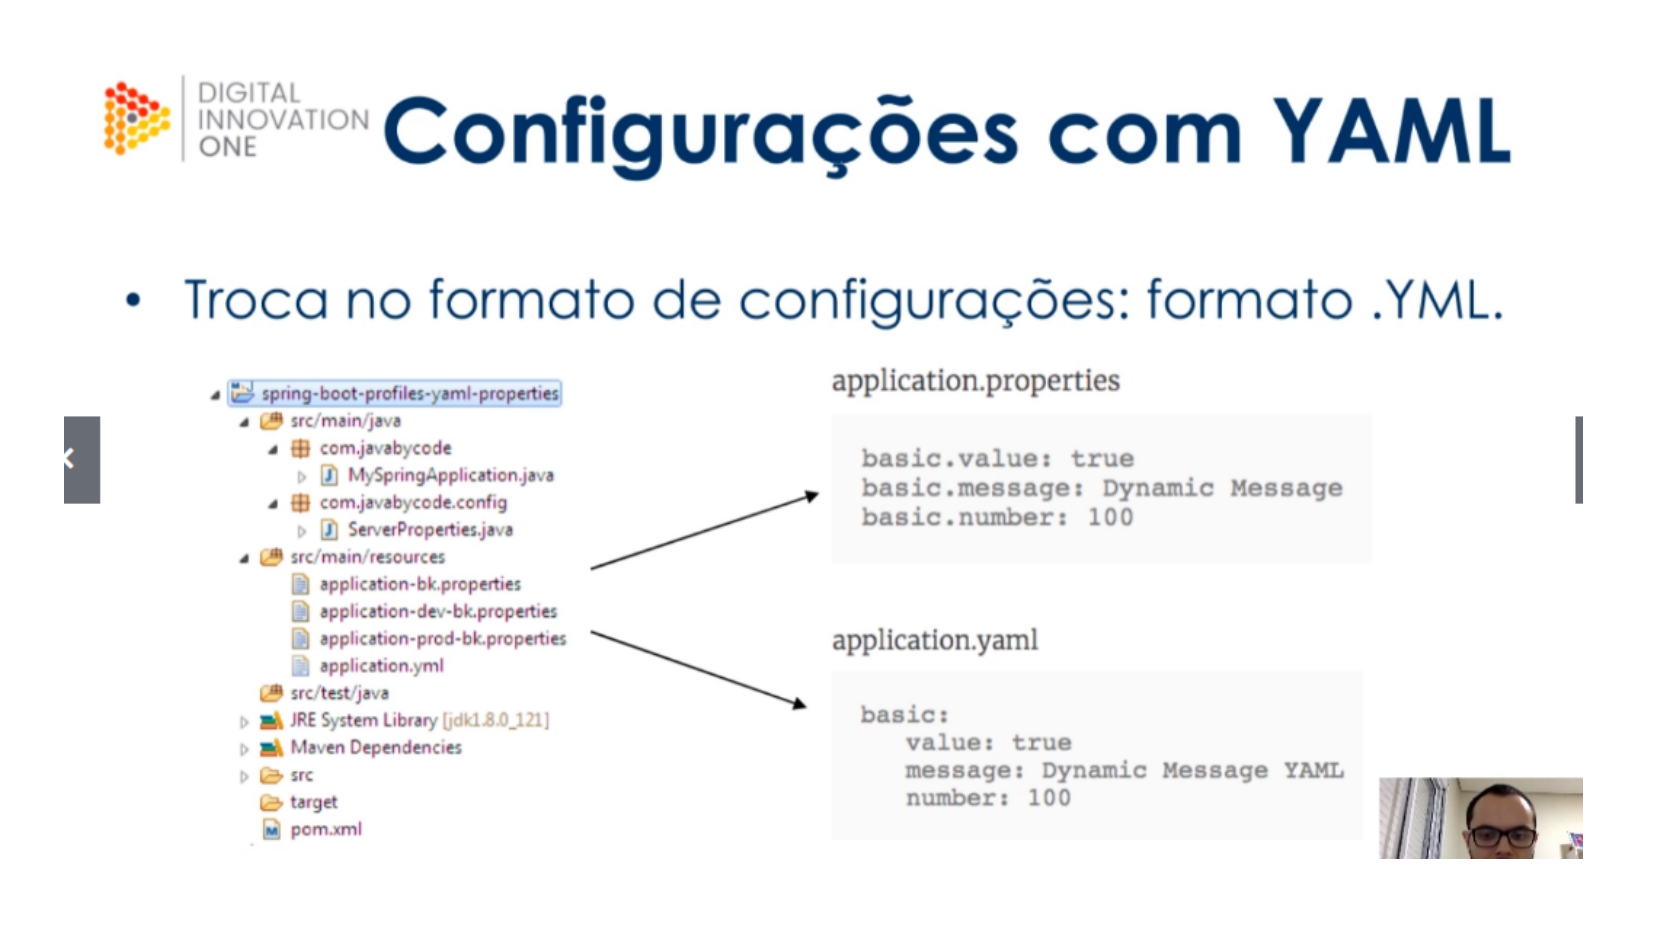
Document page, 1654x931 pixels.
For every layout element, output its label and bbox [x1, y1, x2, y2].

picture [64, 47, 1583, 859]
